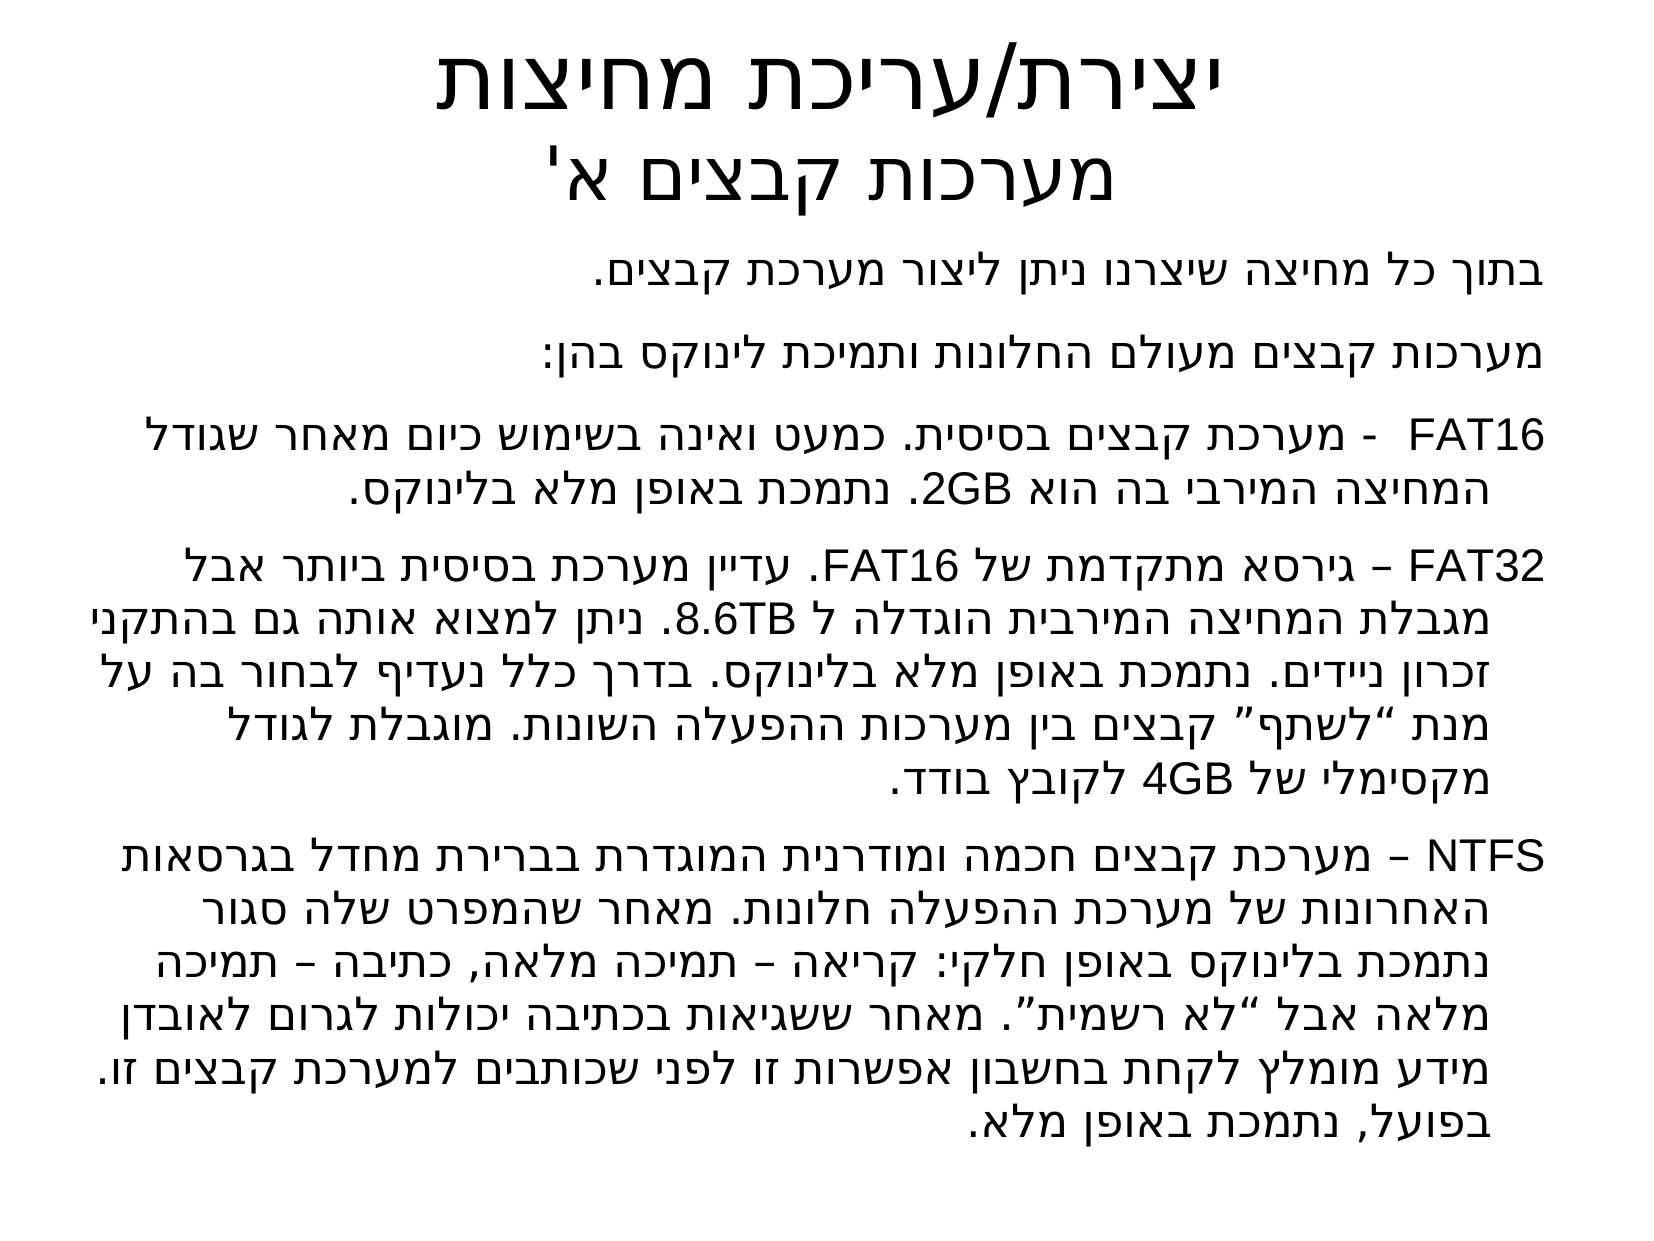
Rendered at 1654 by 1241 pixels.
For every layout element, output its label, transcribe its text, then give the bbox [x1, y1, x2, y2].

list בתוך כל מחיצה שיצרנו ניתן ליצור מערכת קבצים. מערכות קבצים מעולם החלונות ותמיכת לינוקס בהן: FAT16 - מערכת קבצים בסיסית. כמעט ואינה בשימוש כיום מאחר שגודל המחיצה המירבי בה הוא 2GB. נתמכת באופן מלא בלינוקס. FAT32 – גירסא מתקדמת של FAT16. עדיין מערכת בסיסית ביותר אבל מגבלת המחיצה המירבית הוגדלה ל 8.6TB. ניתן למצוא אותה גם בהתקני זכרון ניידים. נתמכת באופן מלא בלינוקס. בדרך כלל נעדיף לבחור בה על מנת “לשתף” קבצים בין מערכות ההפעלה השונות. מוגבלת לגודל מקסימלי של 4GB לקובץ בודד. NTFS – מערכת קבצים חכמה ומודרנית המוגדרת בברירת מחדל בגרסאות האחרונות של מערכת ההפעלה חלונות. מאחר שהמפרט שלה סגור נתמכת בלינוקס באופן חלקי: קריאה – תמיכה מלאה, כתיבה – תמיכה מלאה אבל “לא רשמית”. מאחר ששגיאות בכתיבה יכולות לגרום לאובדן מידע מומלץ לקחת בחשבון אפשרות זו לפני שכותבים למערכת קבצים זו. בפועל, נתמכת באופן מלא. [75, 242, 1564, 1241]
title יצירת/עריכת מחיצות מערכות קבצים א' [86, 17, 1576, 226]
